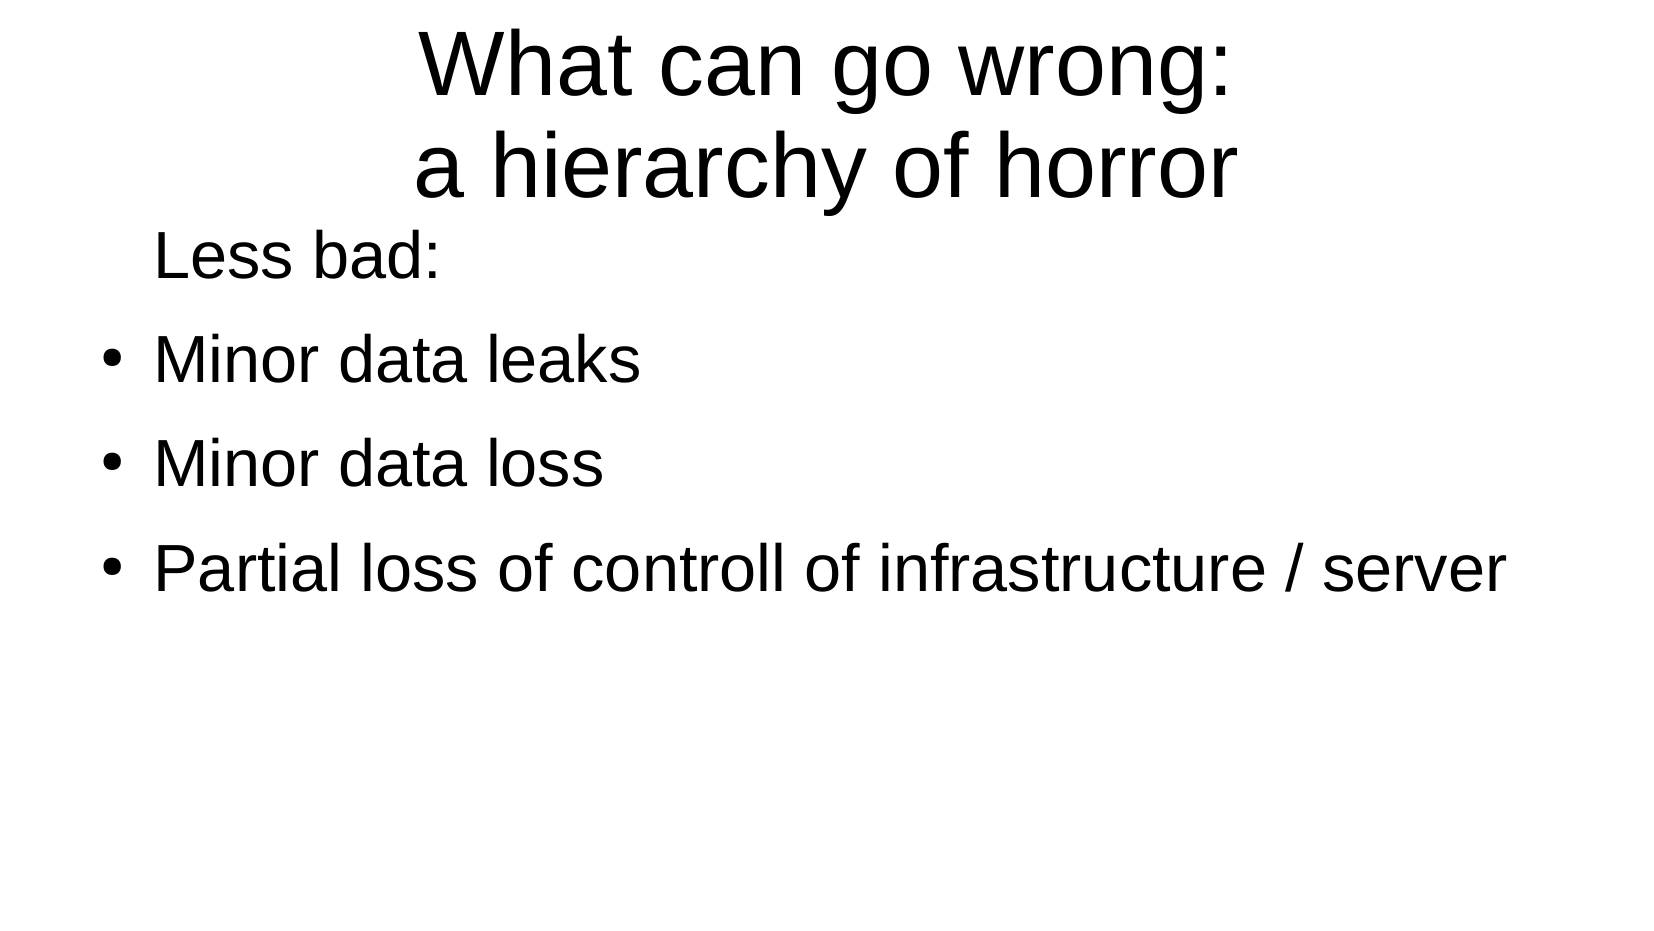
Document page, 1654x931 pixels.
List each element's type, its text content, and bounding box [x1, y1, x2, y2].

list Less bad: Minor data leaks Minor data loss Partial loss of controll of infrastructure / server [82, 217, 1571, 758]
title What can go wrong: a hierarchy of horror [82, 12, 1571, 217]
